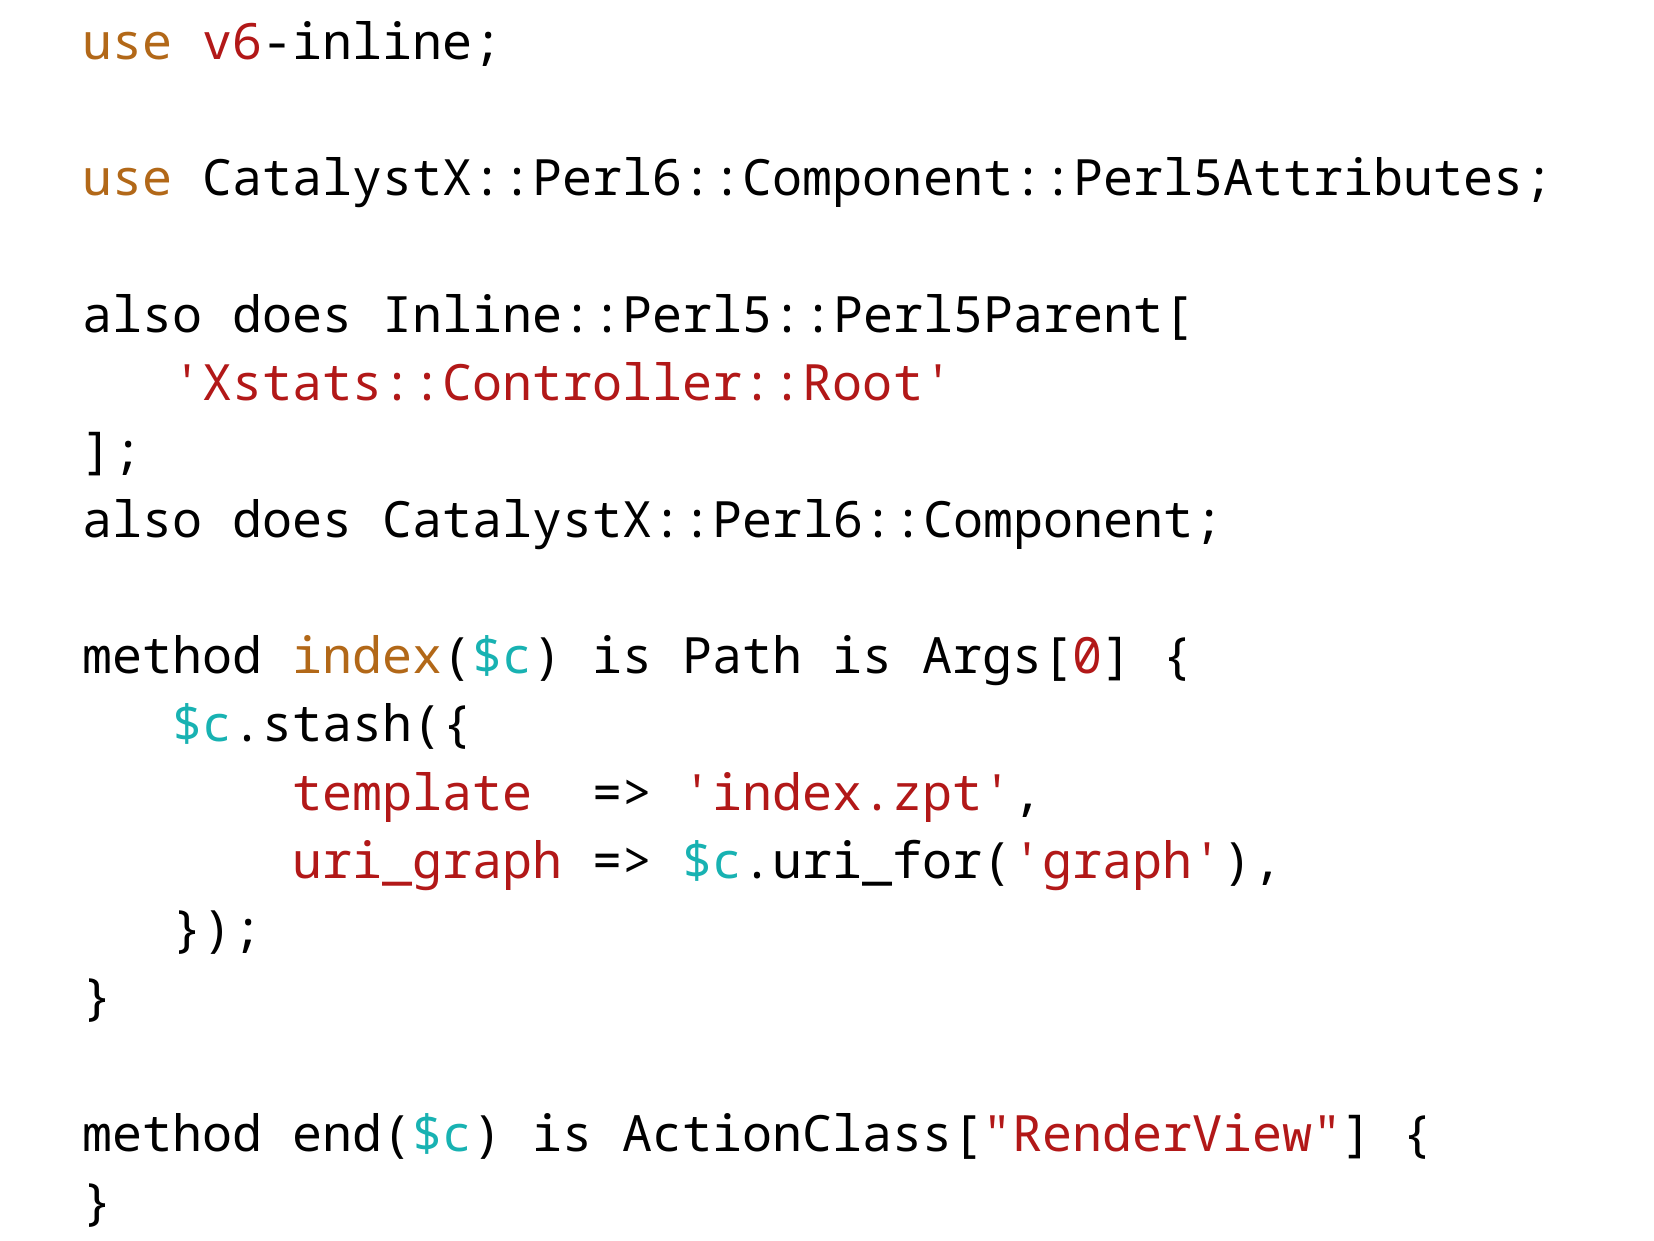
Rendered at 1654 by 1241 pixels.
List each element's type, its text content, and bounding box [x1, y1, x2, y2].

subtitle use v6-inline; use CatalystX::Perl6::Component::Perl5Attributes; also does Inline::Perl5::Perl5Parent[ 'Xstats::Controller::Root' ]; also does CatalystX::Perl6::Component; method index($c) is Path is Args[0] { $c.stash({ template => 'index.zpt', uri_graph => $c.uri_for('graph'), }); } method end($c) is ActionClass["RenderView"] { } [82, 109, 1571, 1131]
